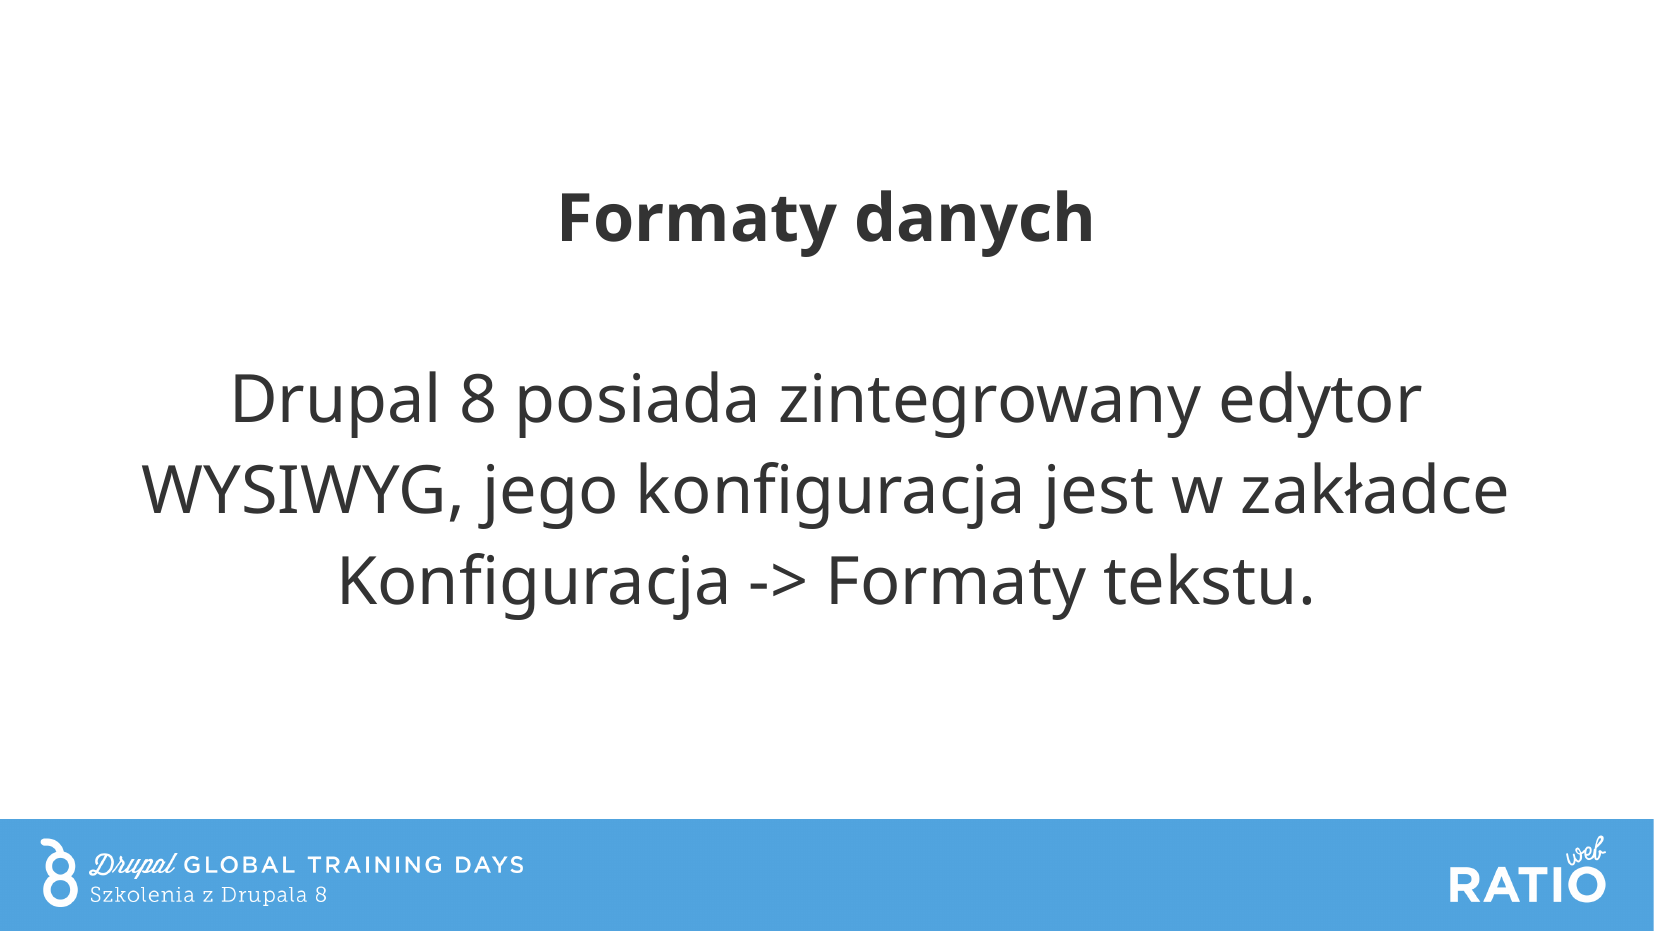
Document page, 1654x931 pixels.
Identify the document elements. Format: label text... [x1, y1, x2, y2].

subtitle Formaty danych Drupal 8 posiada zintegrowany edytor WYSIWYG, jego konfiguracja jest w zakładce Konfiguracja -> Formaty tekstu. [82, 37, 1571, 758]
picture [0, 0, 1654, 931]
